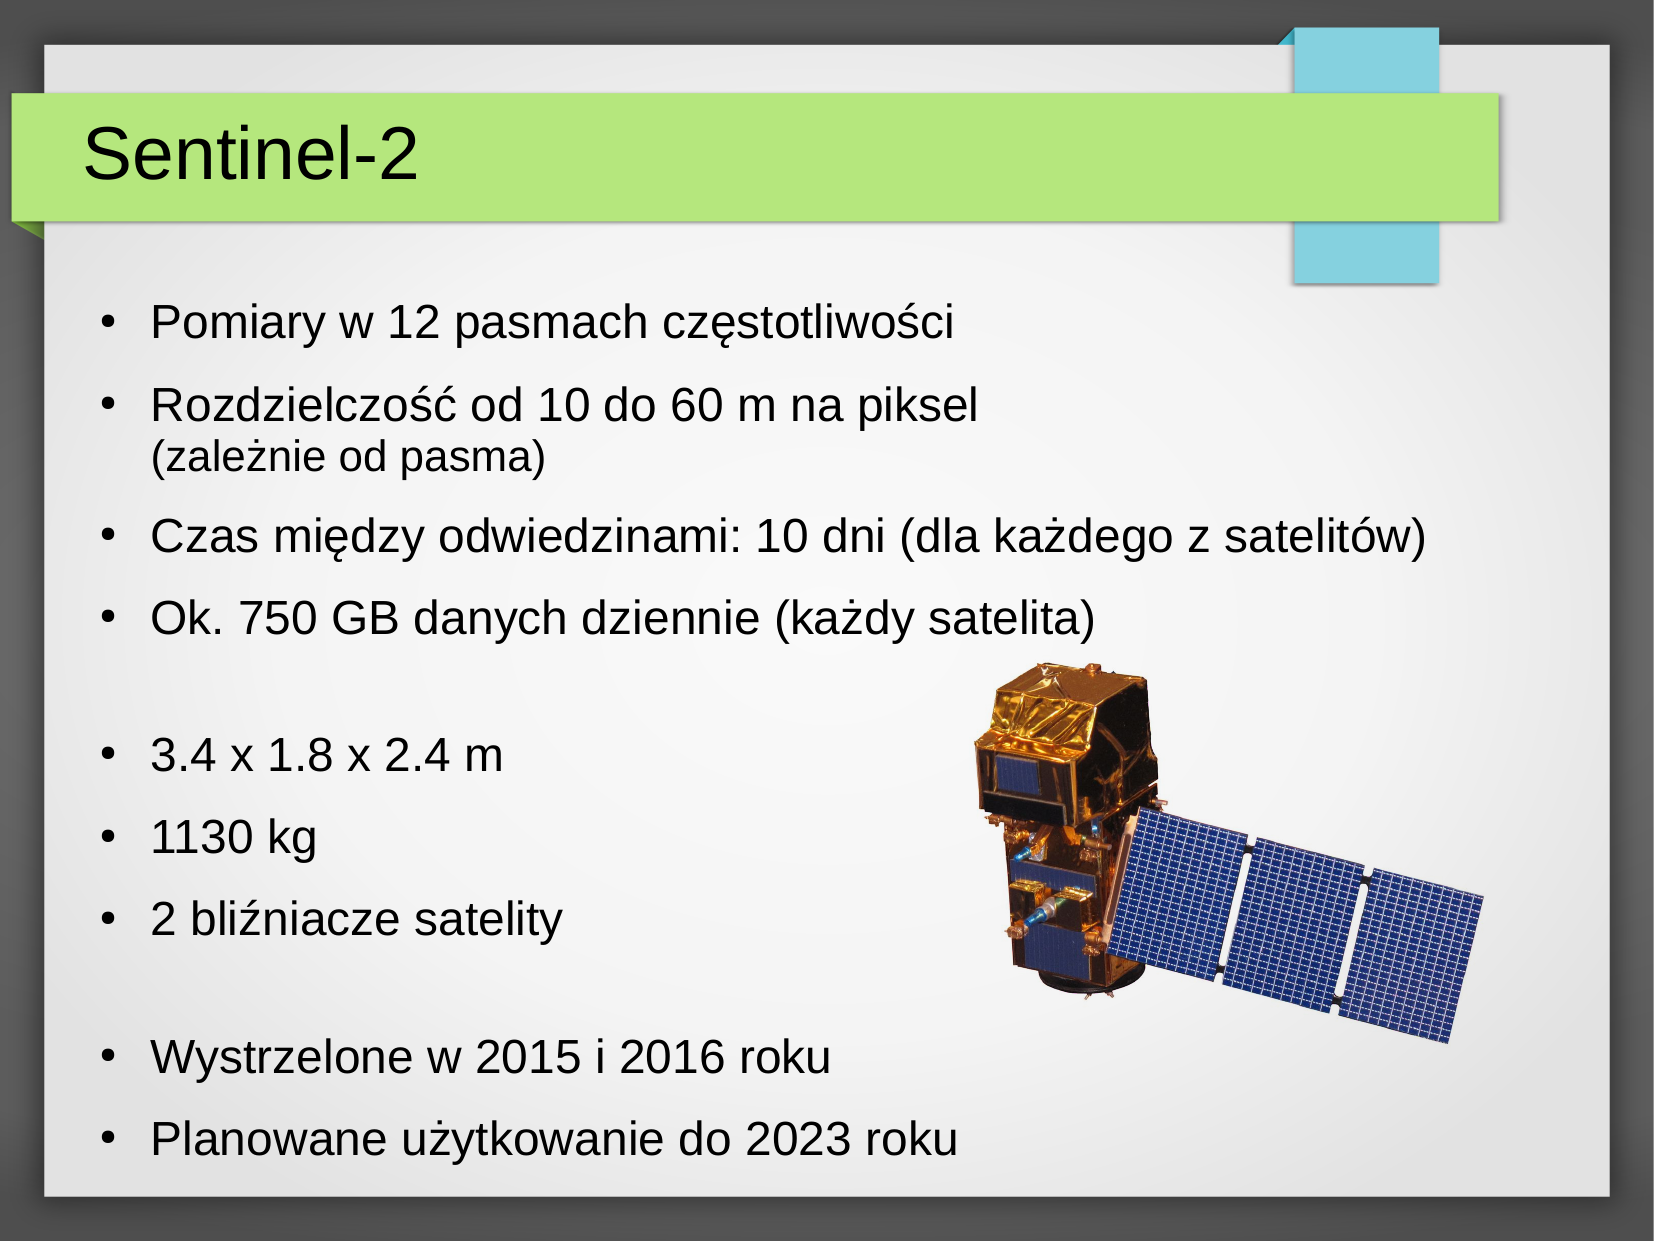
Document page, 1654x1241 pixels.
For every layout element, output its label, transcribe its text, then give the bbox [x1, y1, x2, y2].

list Pomiary w 12 pasmach częstotliwości Rozdzielczość od 10 do 60 m na piksel (zależnie od pasma) Czas między odwiedzinami: 10 dni (dla każdego z satelitów) Ok. 750 GB danych dziennie (każdy satelita) 3.4 x 1.8 x 2.4 m 1130 kg 2 bliźniacze satelity Wystrzelone w 2015 i 2016 roku Planowane użytkowanie do 2023 roku [82, 295, 1571, 1170]
title Sentinel-2 [82, 94, 1264, 213]
picture [0, 0, 1654, 1241]
